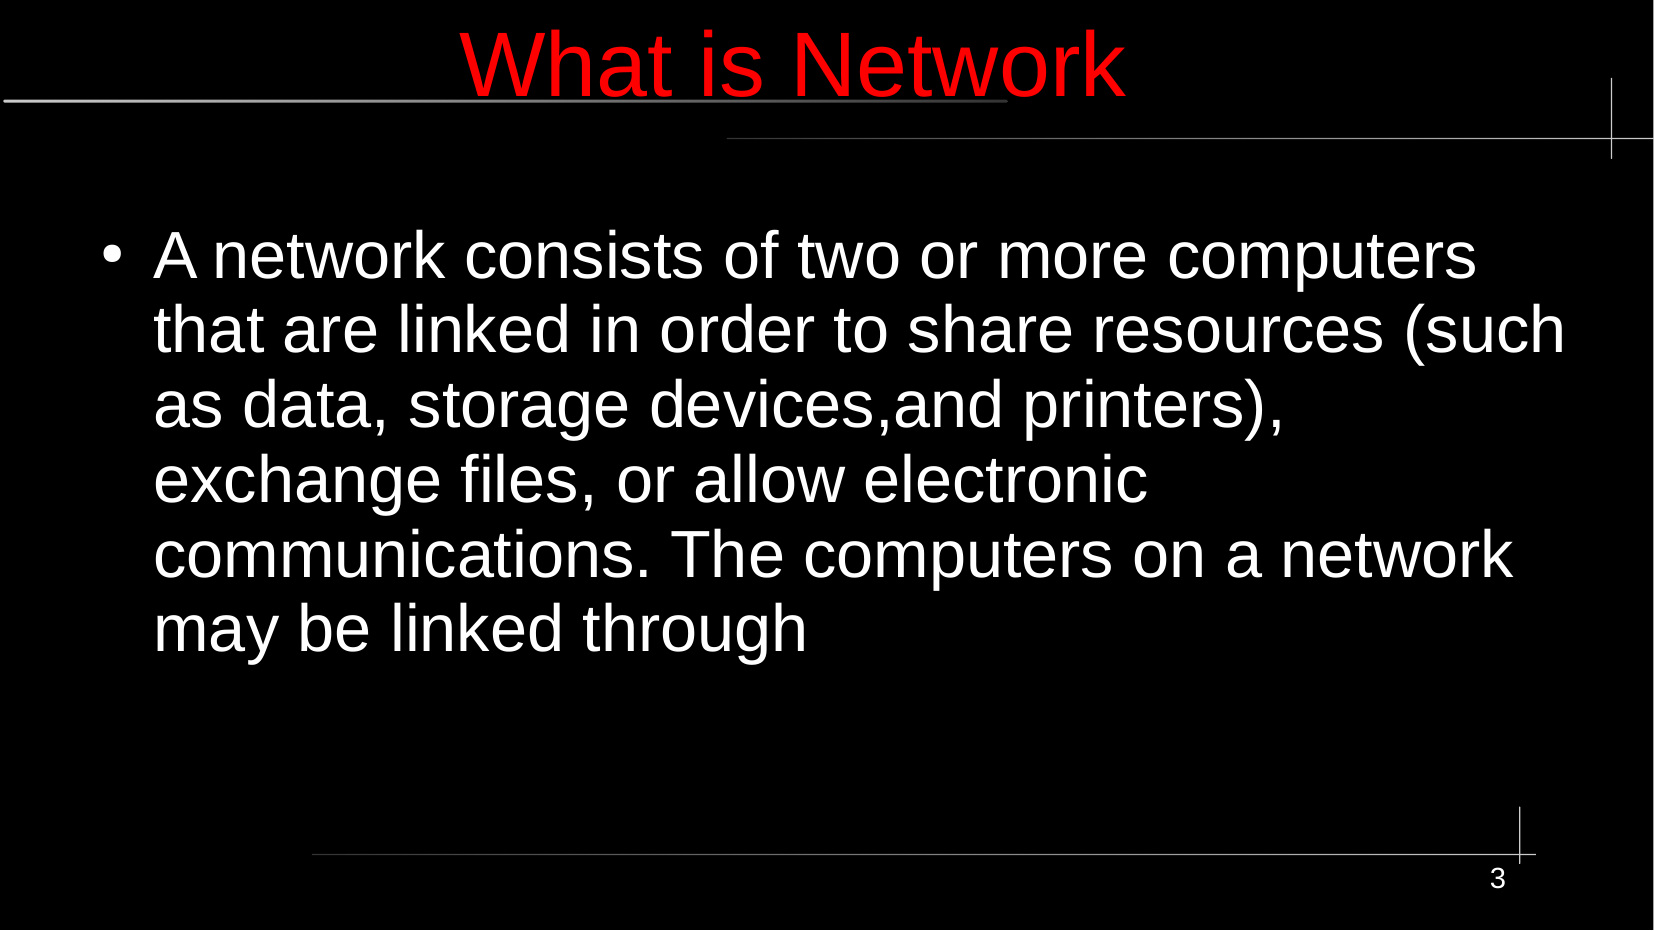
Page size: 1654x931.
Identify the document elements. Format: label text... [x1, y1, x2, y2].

title What is Network [23, 11, 1589, 119]
list A network consists of two or more computers that are linked in order to share resources (such as data, storage devices,and printers), exchange files, or allow electronic communications. The computers on a network may be linked through [82, 217, 1571, 758]
